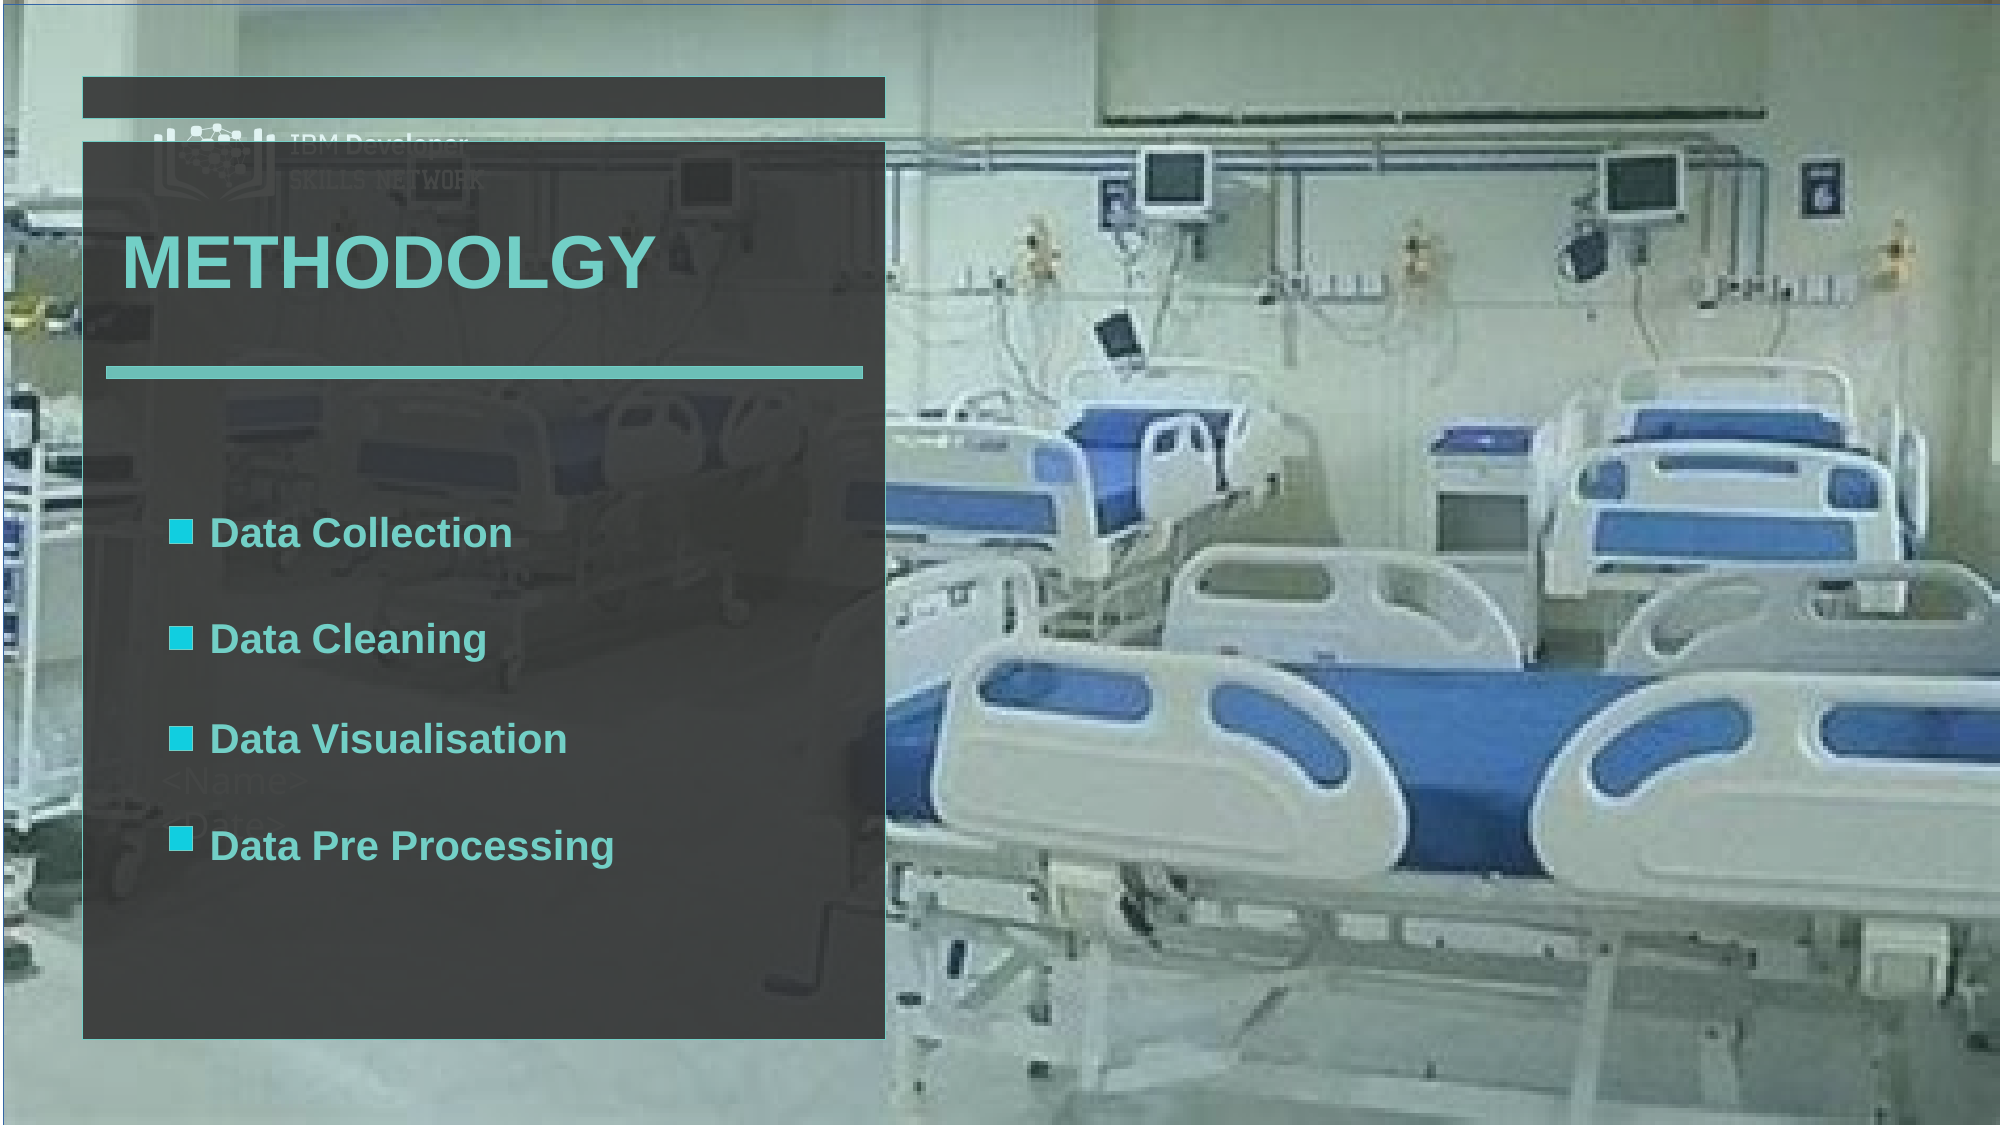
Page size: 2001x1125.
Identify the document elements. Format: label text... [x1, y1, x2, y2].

text_box Data Cleaning [194, 608, 770, 670]
picture [3, 0, 2000, 4]
text_box [3, 4, 2000, 1125]
text_box Data Visualisation [194, 708, 770, 771]
text_box Data Collection [194, 502, 770, 564]
text_box METHODOLGY [106, 200, 768, 351]
text_box Data Pre Processing [194, 815, 770, 877]
